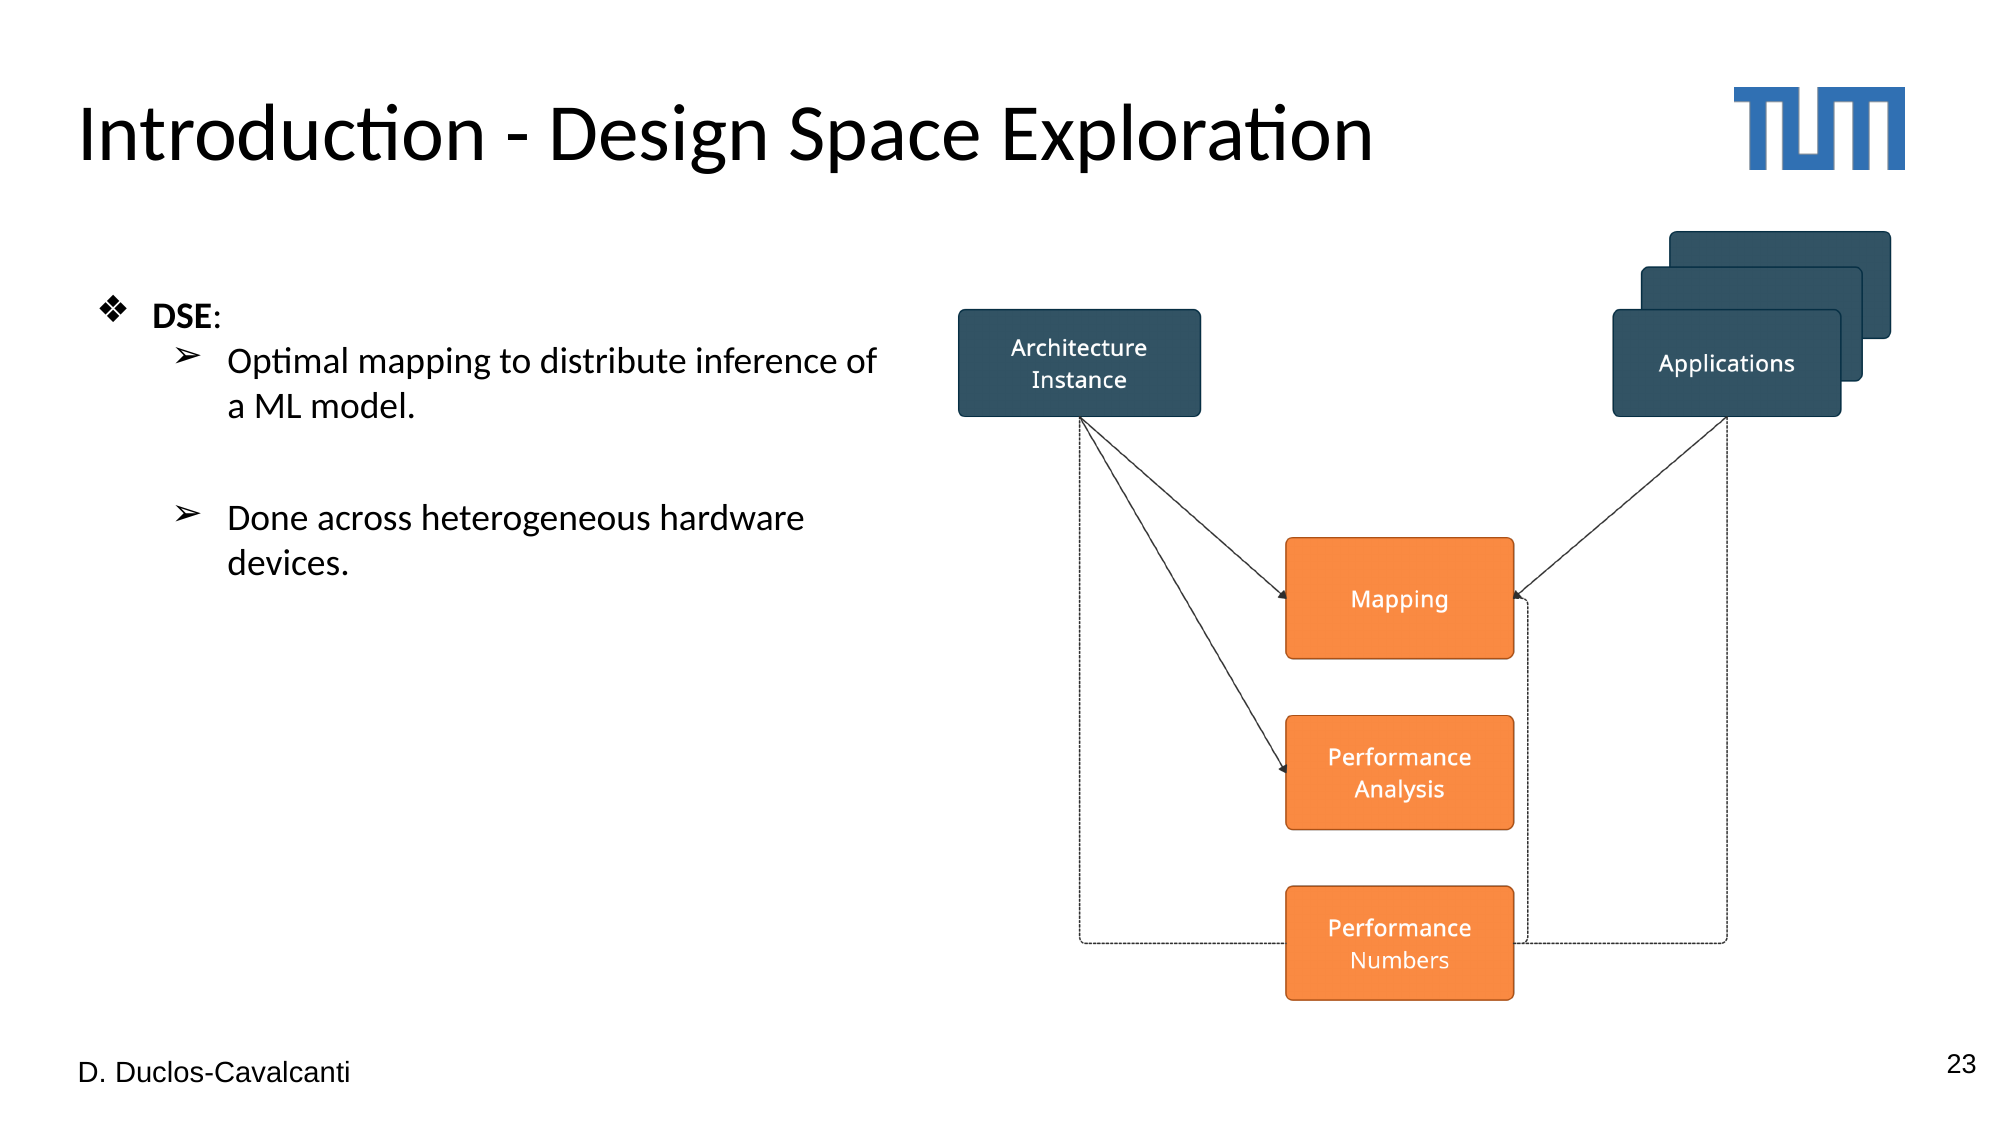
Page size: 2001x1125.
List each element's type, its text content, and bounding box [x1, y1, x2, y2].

picture [944, 217, 1905, 1014]
picture [1734, 87, 1905, 170]
text_box Introduction - Design Space Exploration [62, 64, 1698, 192]
text_box Done across heterogeneous hardware devices. [62, 478, 827, 599]
slide_number <number> [1871, 1038, 1992, 1125]
text_box D. Duclos-Cavalcanti [62, 1038, 383, 1104]
text_box DSE: Optimal mapping to distribute inference of a ML model. [62, 275, 908, 576]
